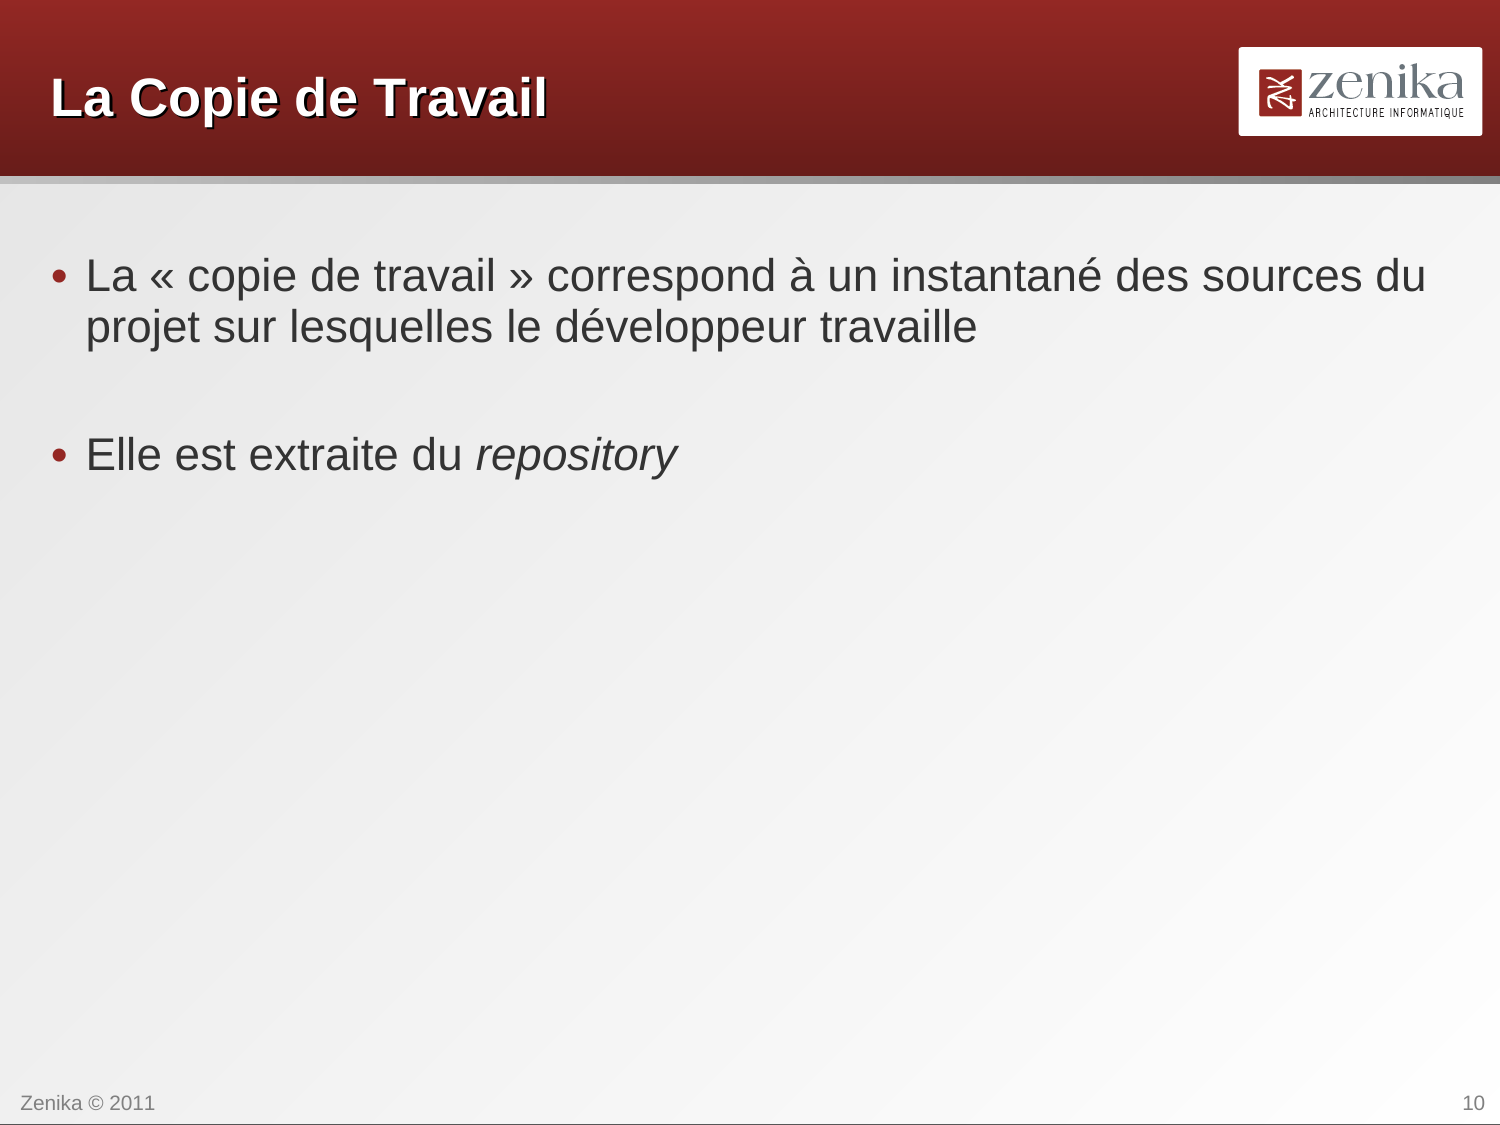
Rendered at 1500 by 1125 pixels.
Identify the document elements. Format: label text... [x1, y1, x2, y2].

title La Copie de Travail [50, 22, 1206, 172]
picture [1257, 58, 1464, 125]
list La « copie de travail » correspond à un instantané des sources du projet sur lesquelles le développeur travaille Elle est extraite du repository [50, 249, 1435, 1064]
